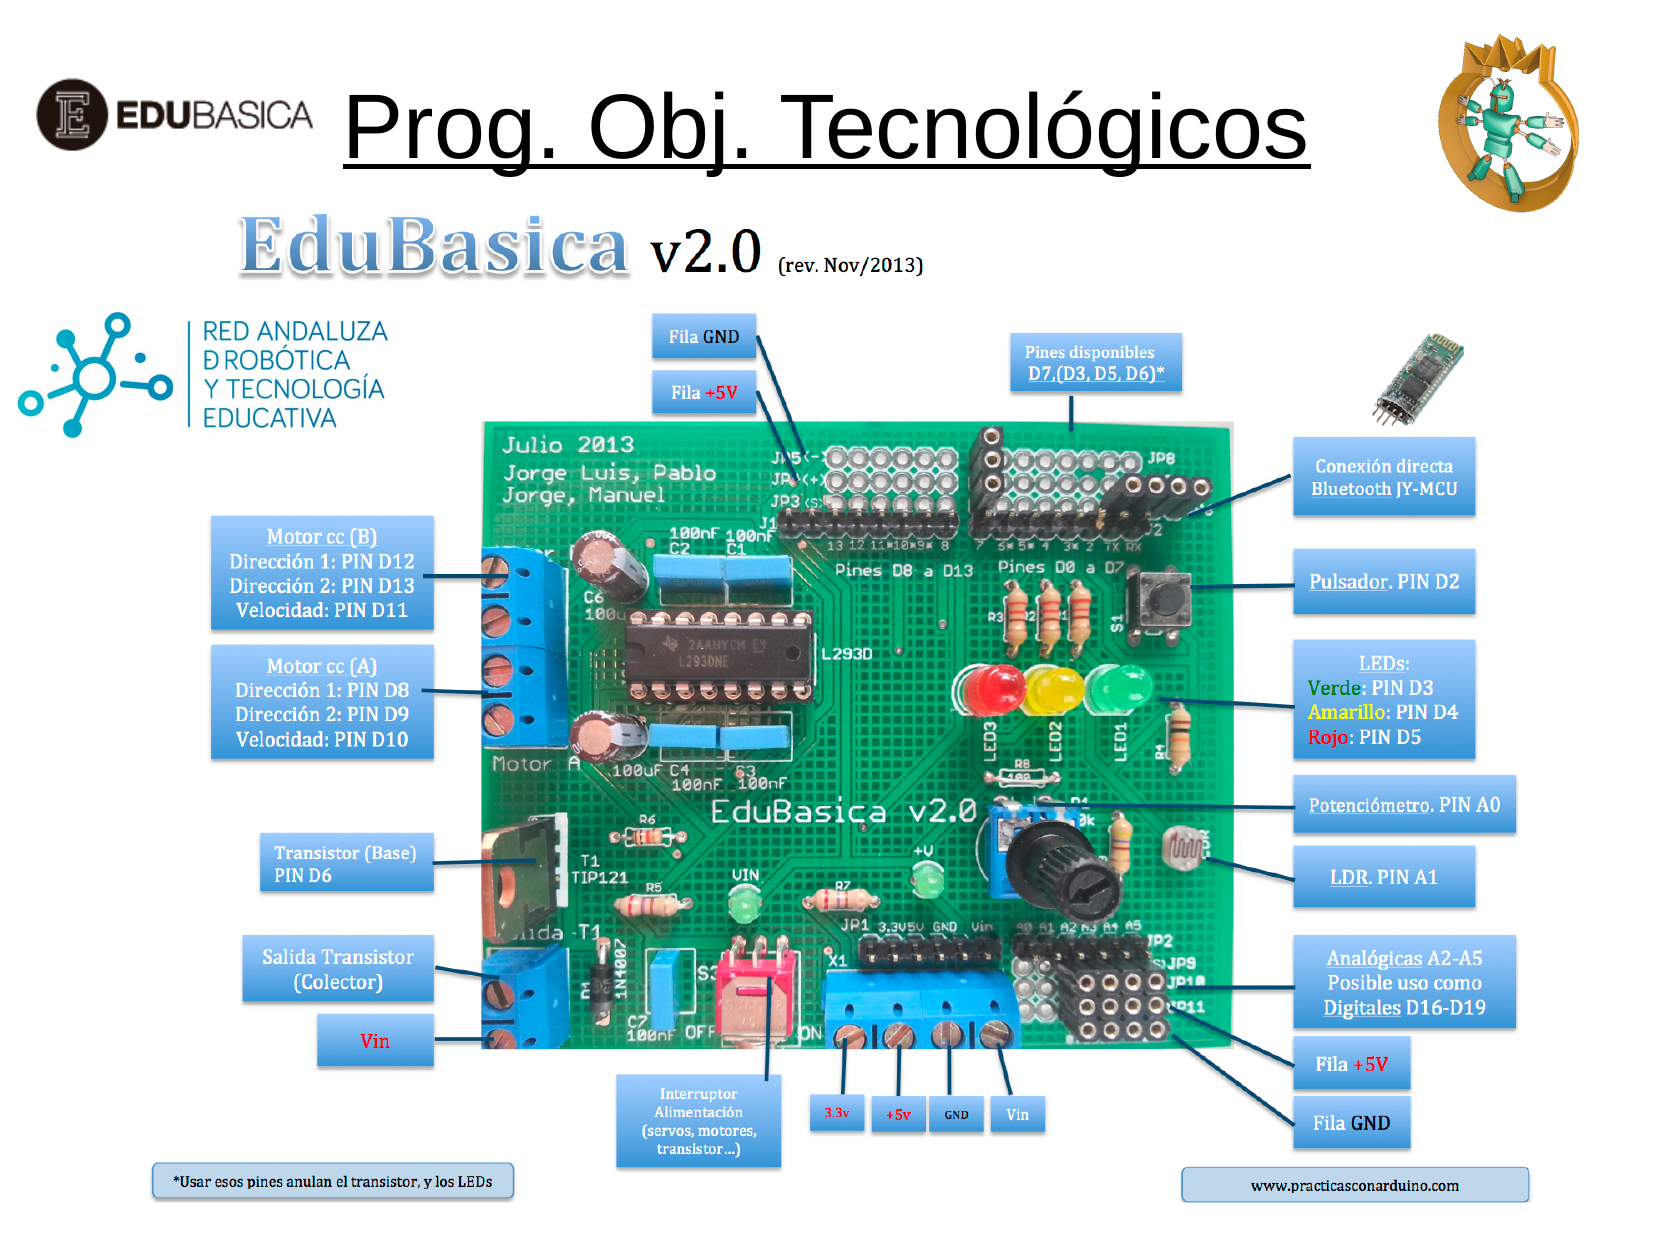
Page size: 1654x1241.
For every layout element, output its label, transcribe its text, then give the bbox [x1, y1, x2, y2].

picture [17, 33, 1595, 1223]
title Prog. Obj. Tecnológicos [82, 23, 1571, 231]
picture [35, 77, 316, 154]
